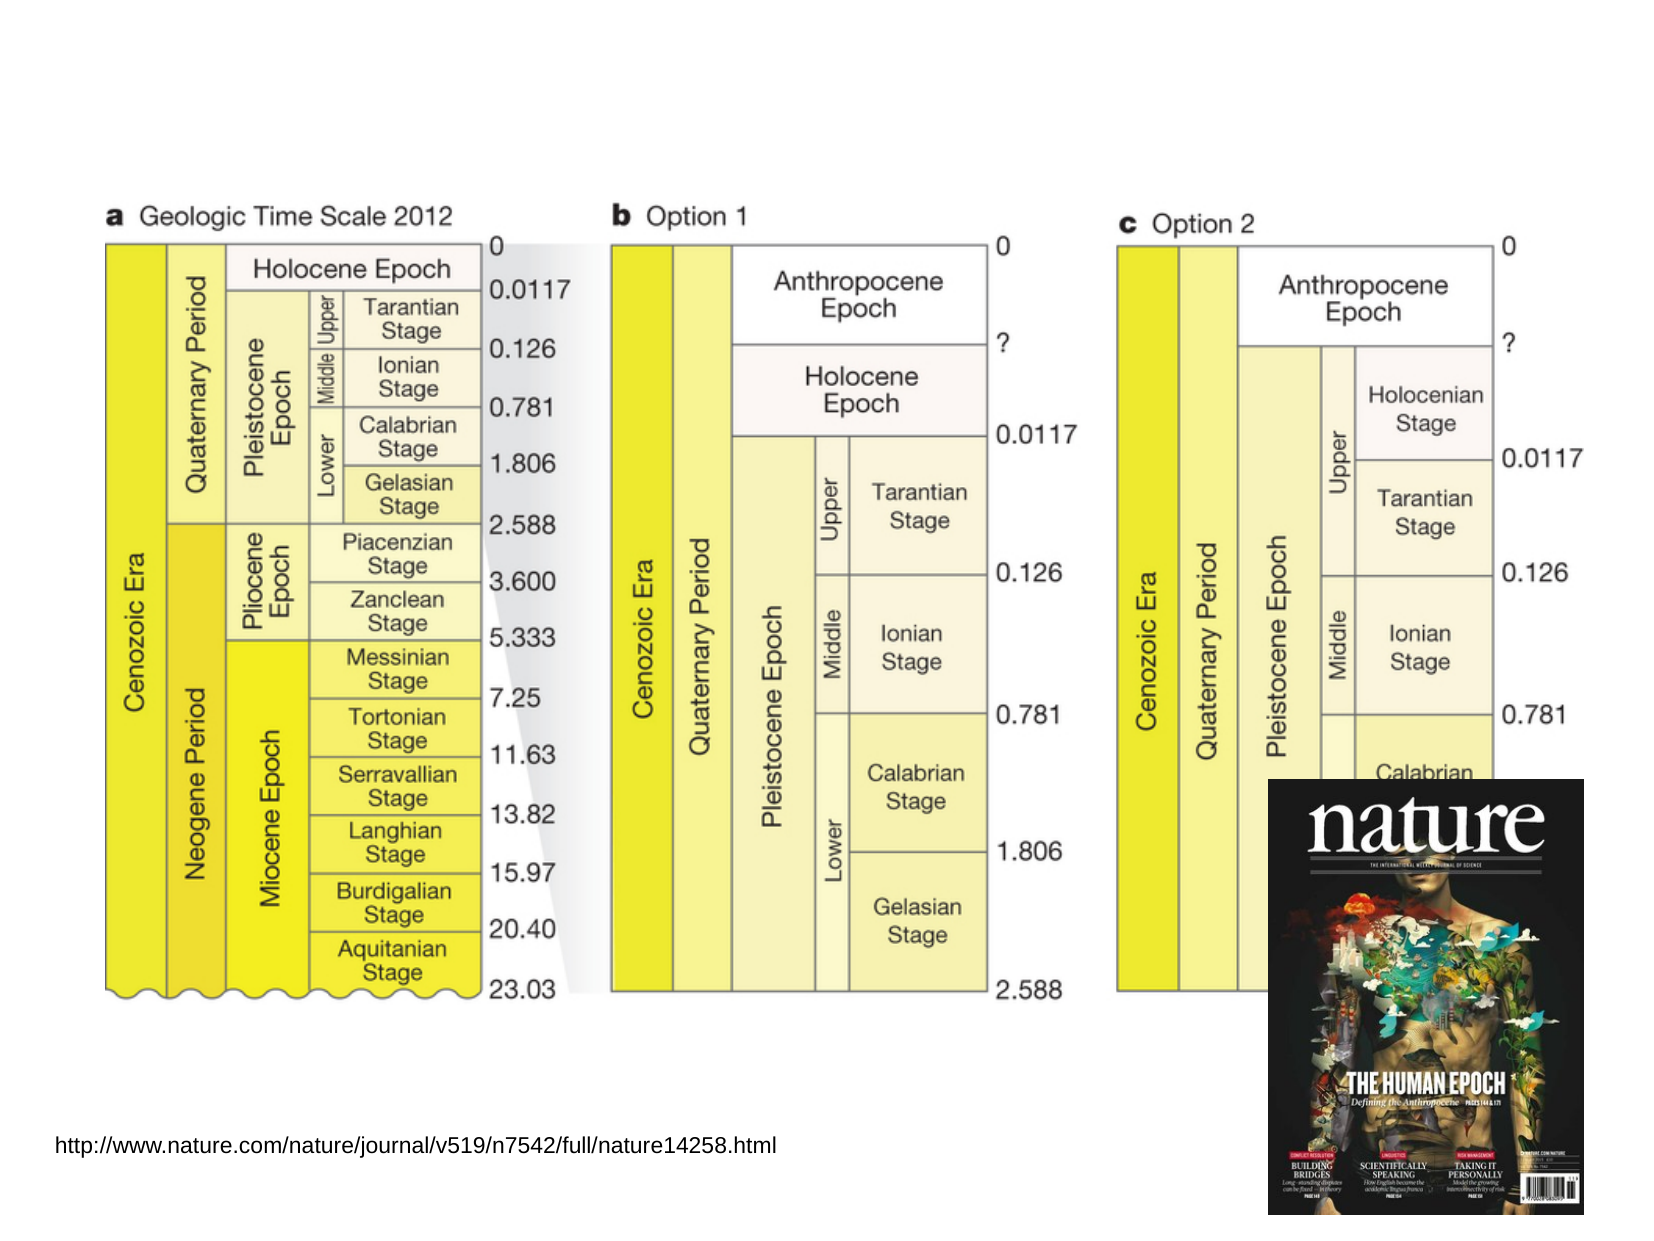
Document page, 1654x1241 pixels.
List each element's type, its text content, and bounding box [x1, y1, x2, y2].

text_box http://www.nature.com/nature/journal/v519/n7542/full/nature14258.html [40, 1125, 1246, 1182]
picture [105, 200, 1584, 1216]
